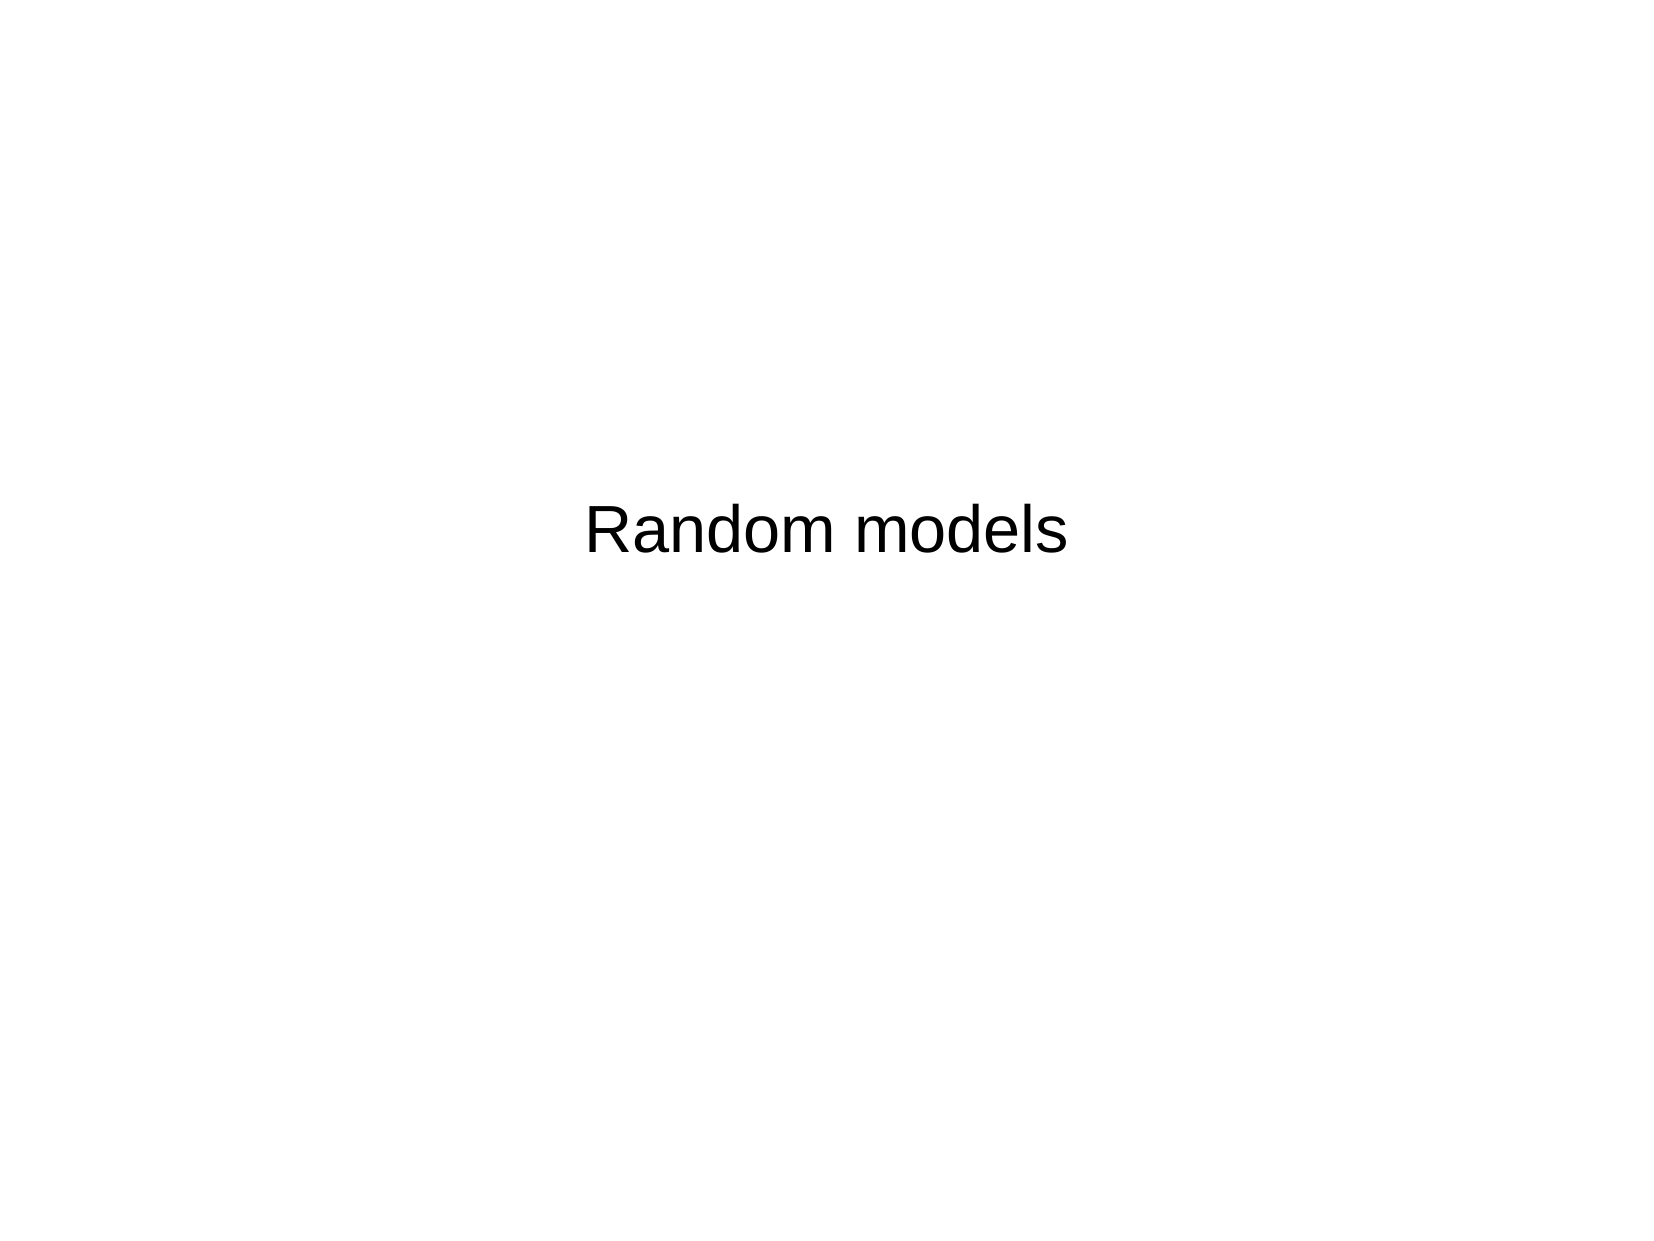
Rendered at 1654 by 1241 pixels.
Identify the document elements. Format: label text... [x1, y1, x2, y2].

subtitle Random models [82, 49, 1571, 1010]
